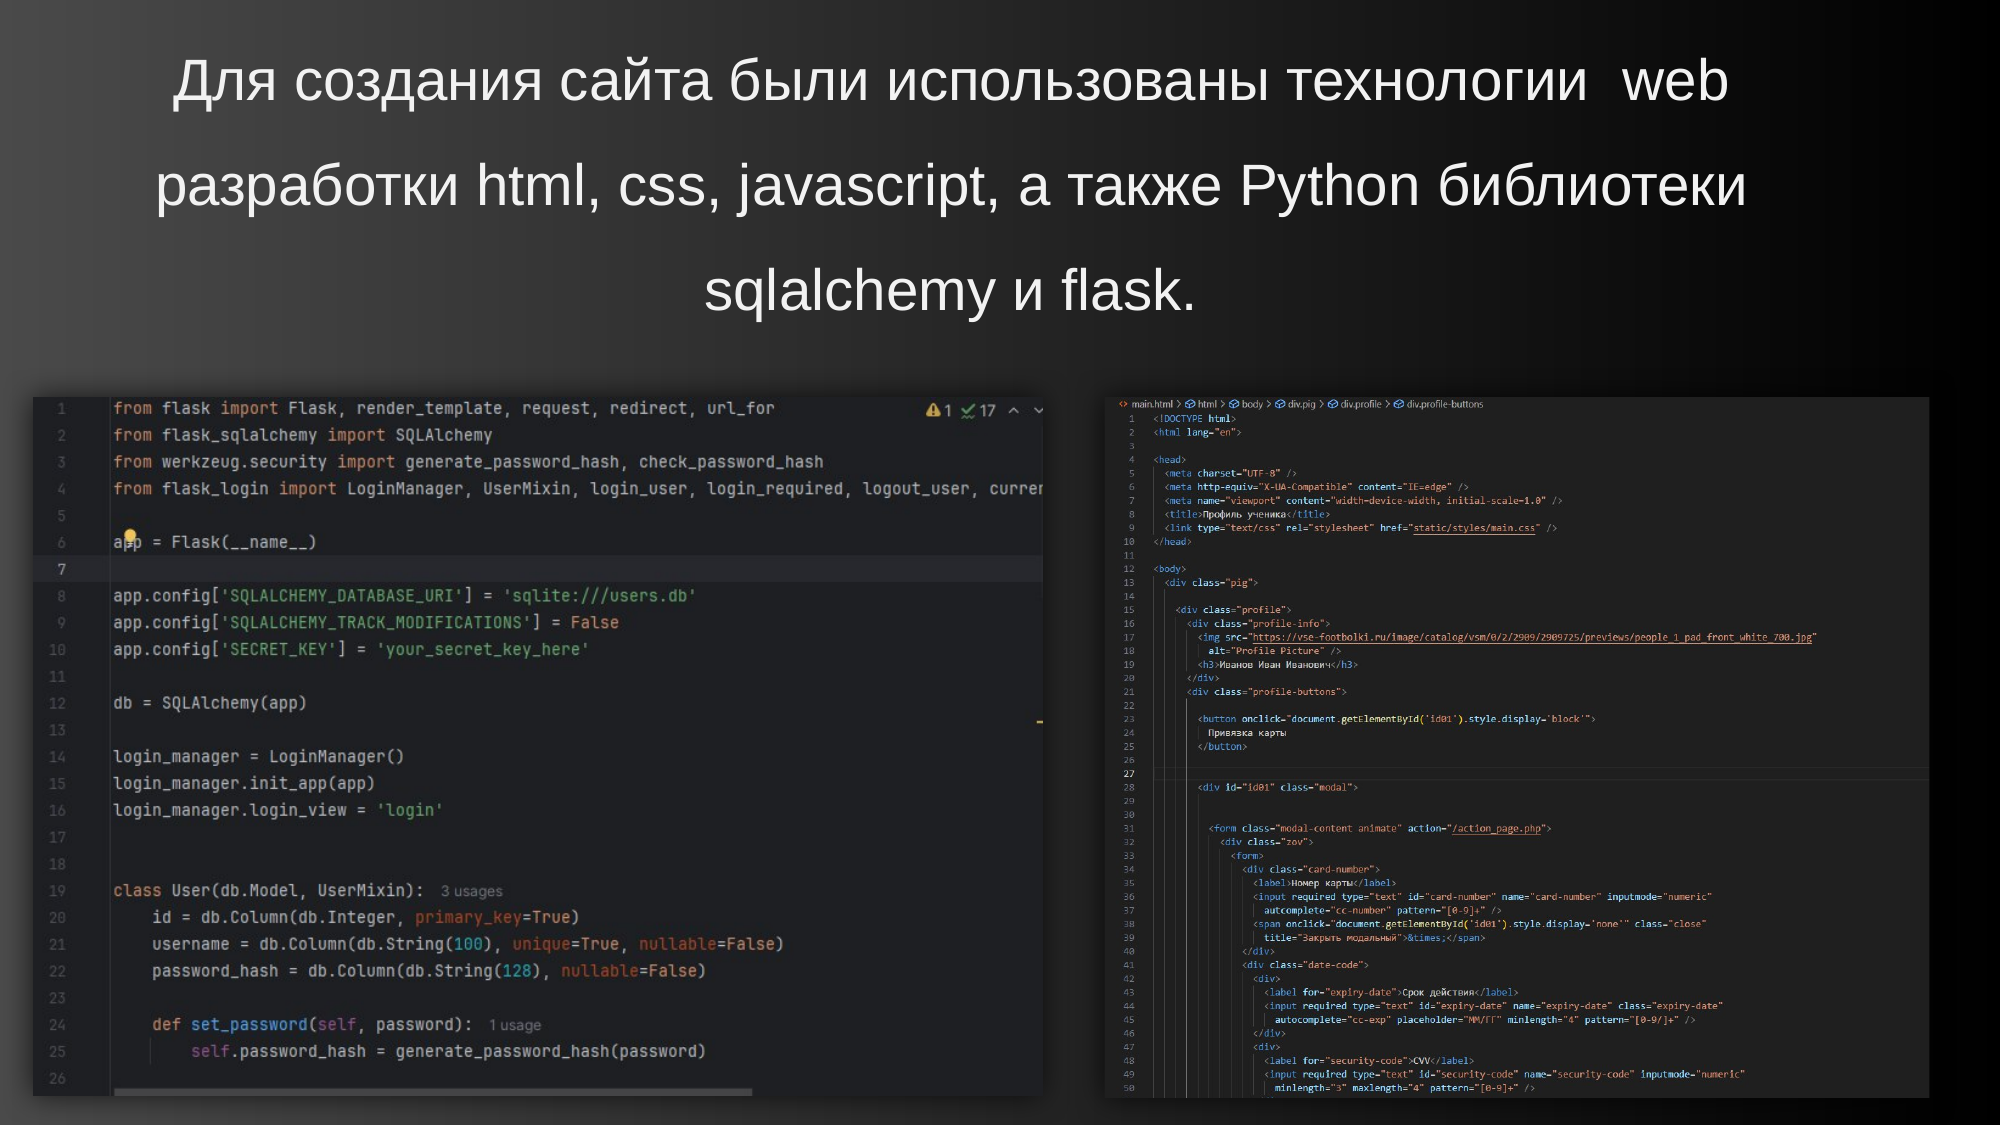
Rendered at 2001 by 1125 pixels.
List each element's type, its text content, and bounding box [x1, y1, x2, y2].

picture [1104, 397, 1930, 1098]
text_box Для создания сайта были использованы технологии web разработки html, css, javascript, а также Python библиотеки sqlalchemy и flask. [42, 0, 1861, 330]
picture [33, 397, 1043, 1096]
